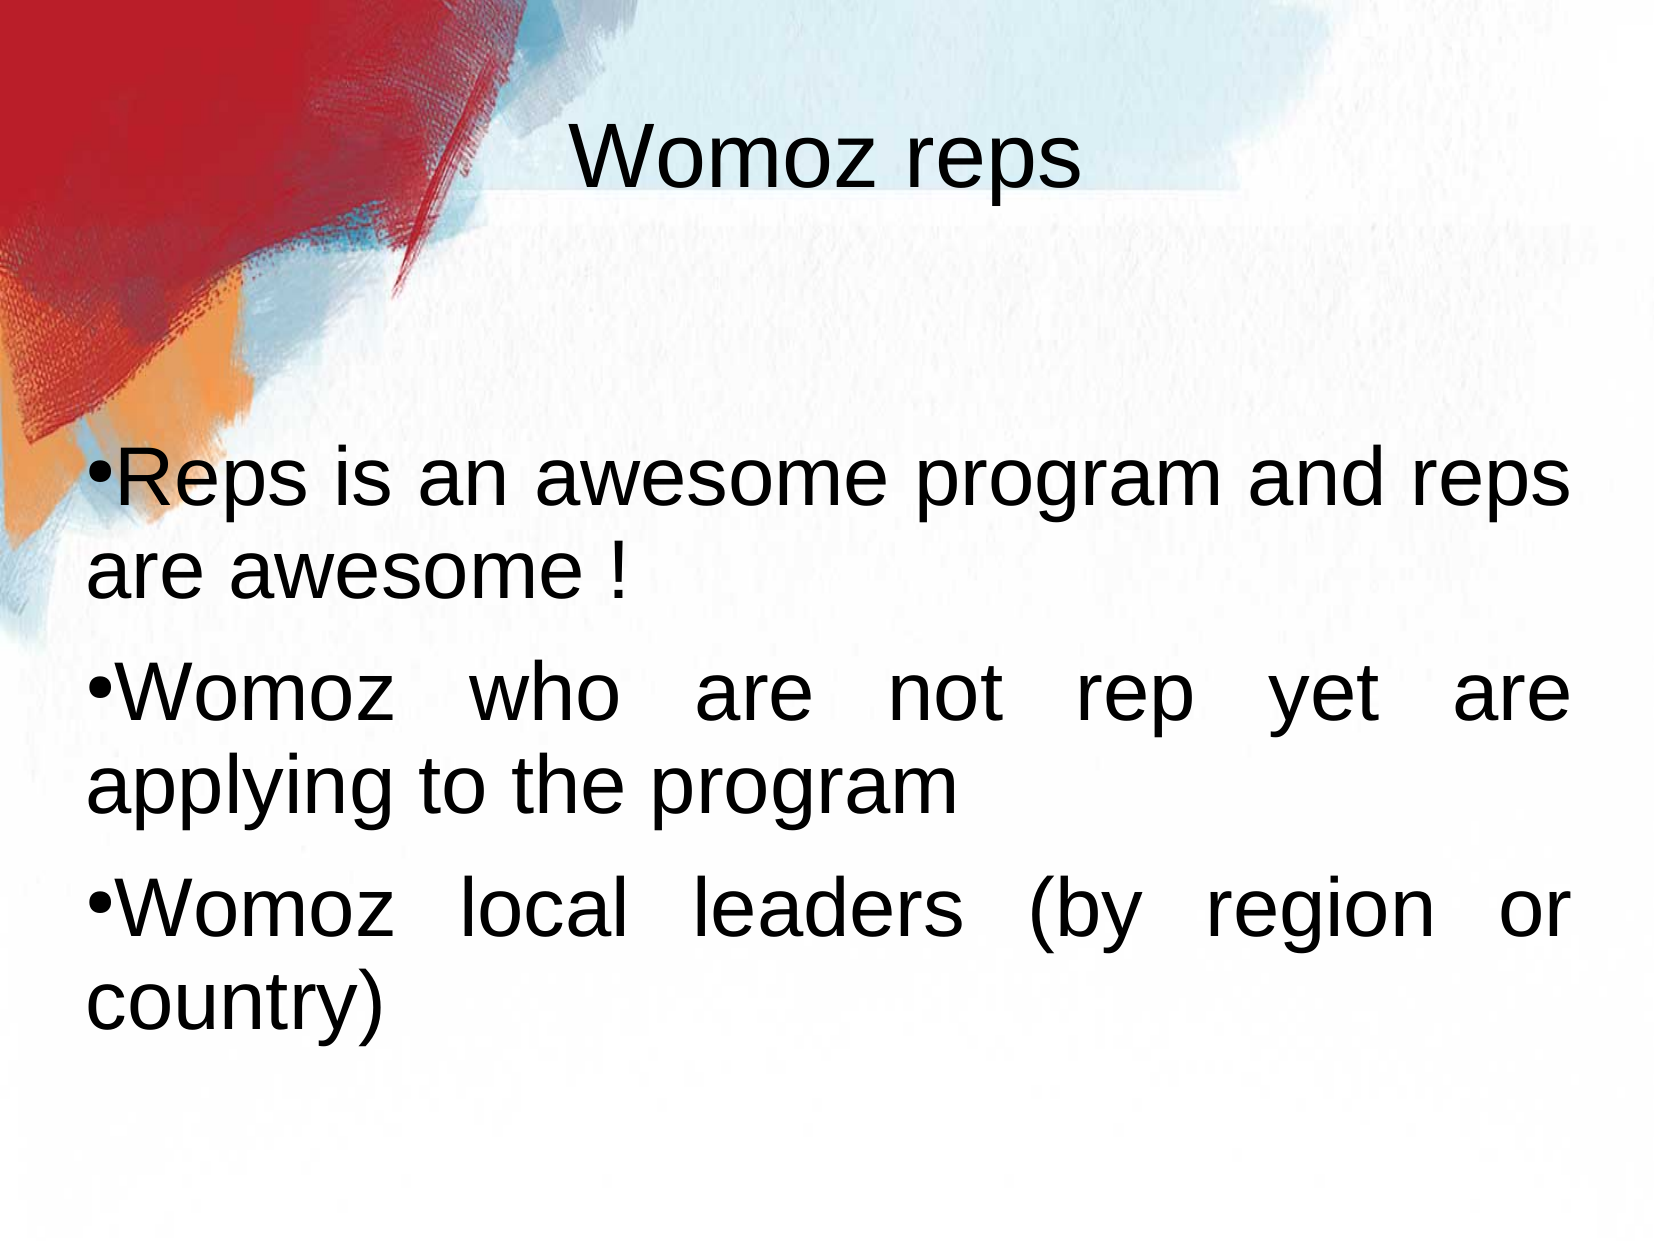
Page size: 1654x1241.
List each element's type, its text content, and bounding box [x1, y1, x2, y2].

picture [0, 0, 1654, 1241]
title Womoz reps [82, 0, 1571, 316]
list Reps is an awesome program and reps are awesome ! Womoz who are not rep yet are applying to the program Womoz local leaders (by region or country) [85, 425, 1574, 1145]
